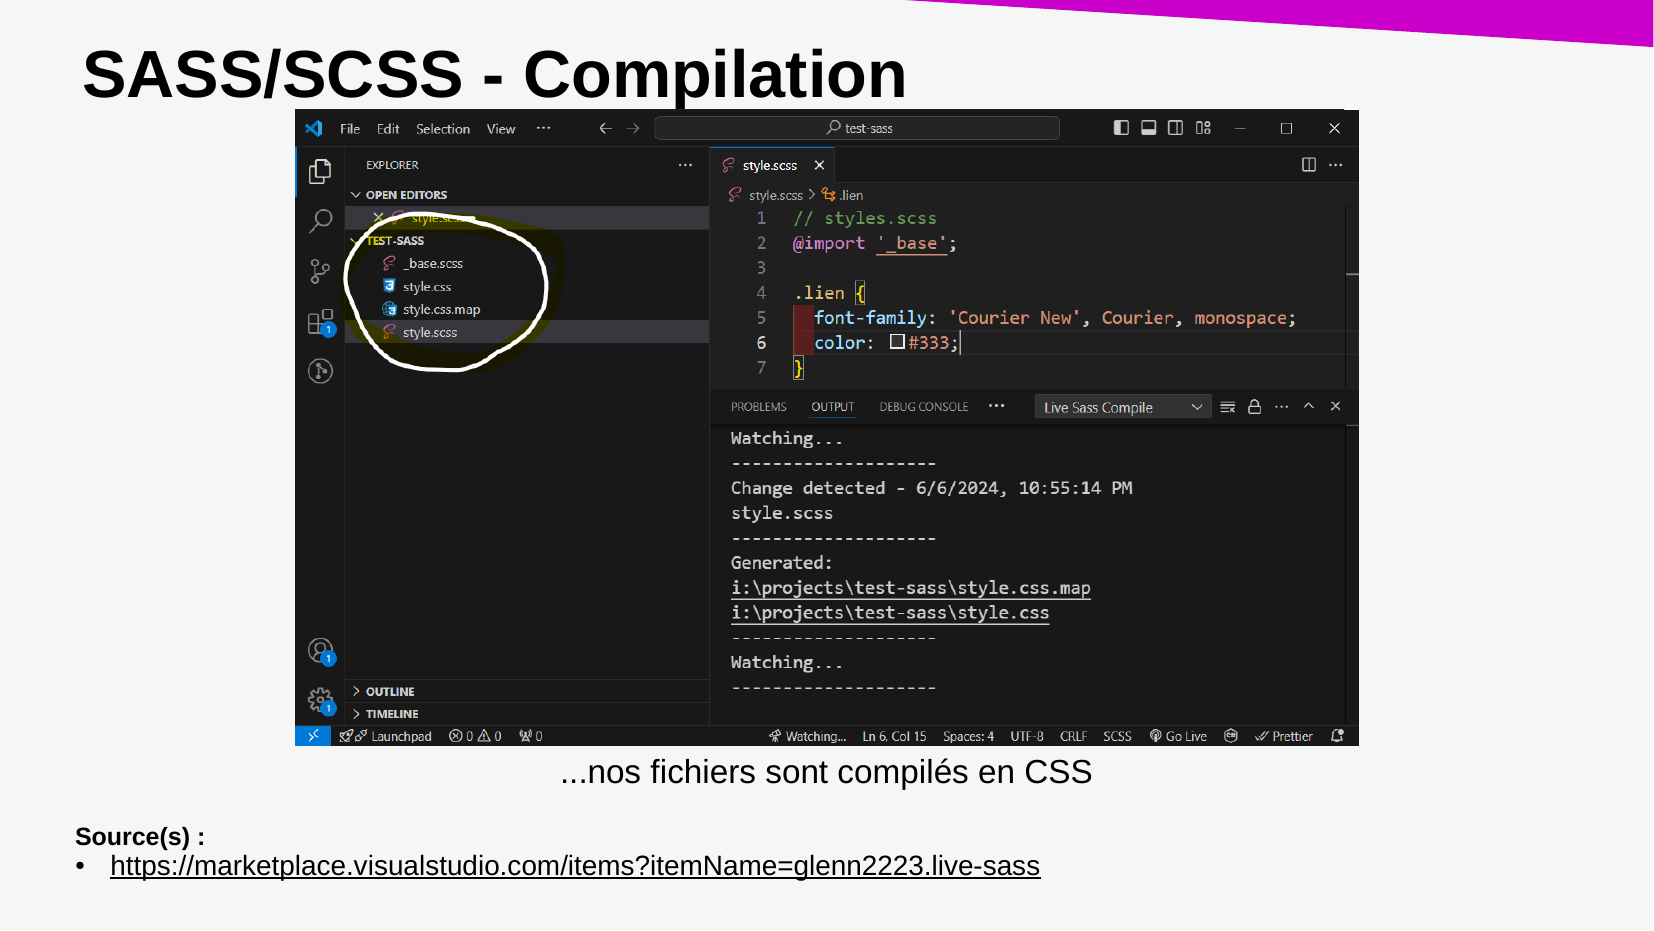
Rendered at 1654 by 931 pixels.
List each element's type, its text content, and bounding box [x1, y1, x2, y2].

text_box ...nos fichiers sont compilés en CSS [221, 745, 1433, 835]
title SASS/SCSS - Compilation [82, 37, 1571, 114]
picture [295, 109, 1359, 746]
text_box [904, 0, 1654, 48]
text_box Source(s) : https://marketplace.visualstudio.com/items?itemName=glenn2223.live-sass [60, 815, 1546, 929]
